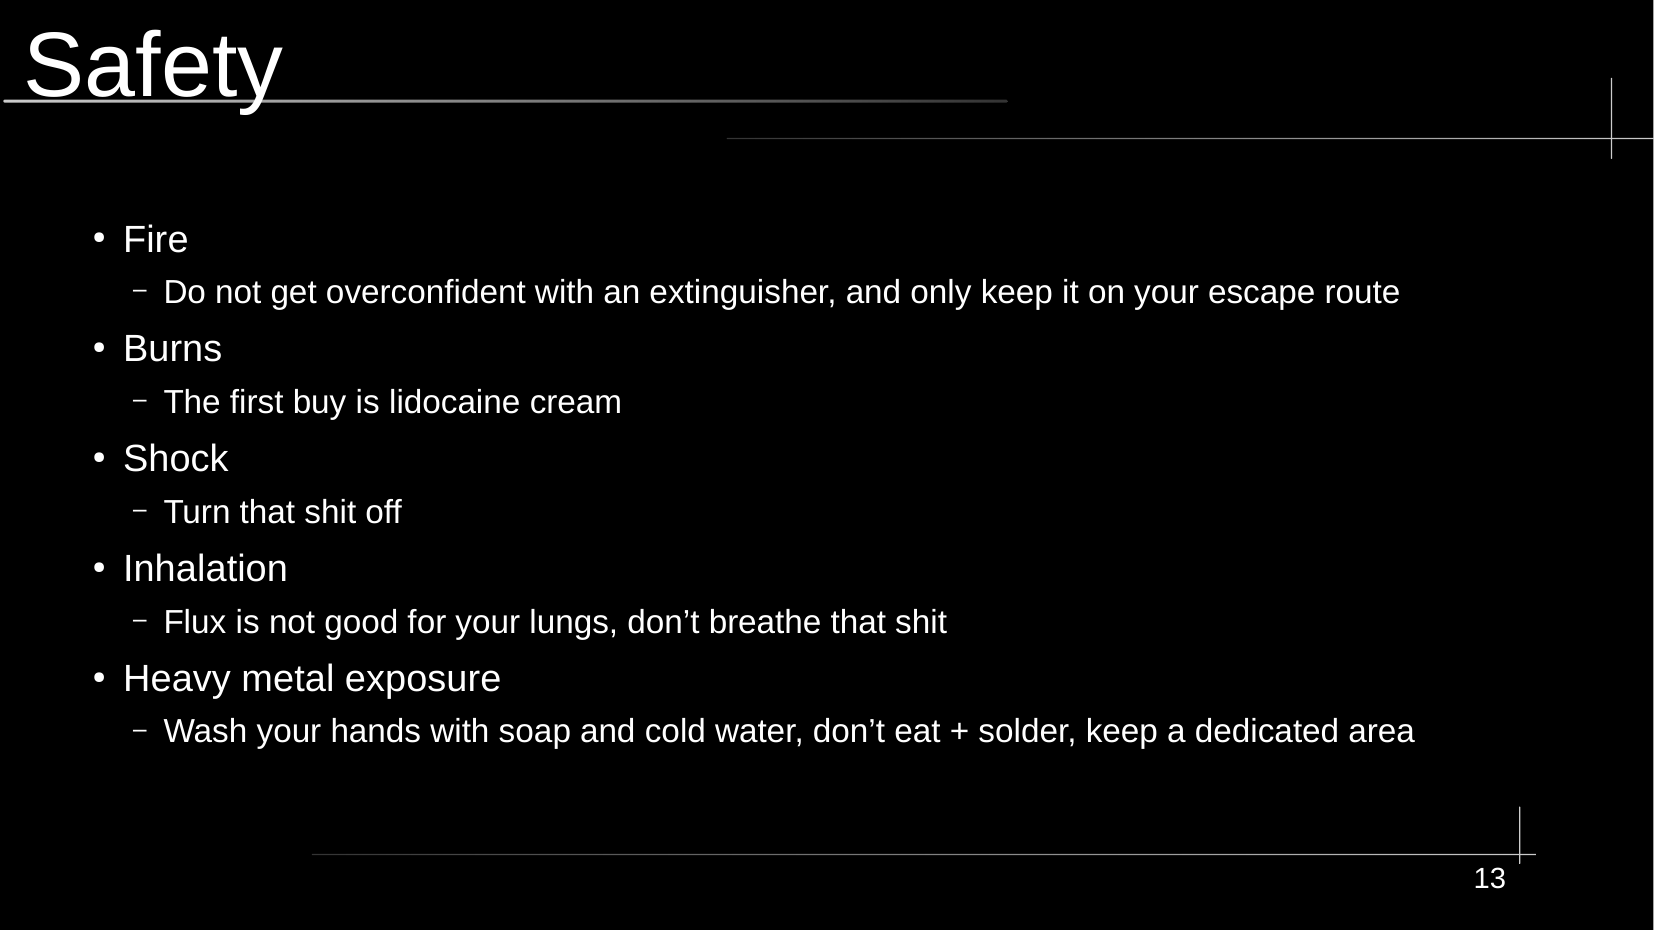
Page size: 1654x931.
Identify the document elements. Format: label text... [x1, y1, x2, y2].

list Fire Do not get overconfident with an extinguisher, and only keep it on your escape route Burns The first buy is lidocaine cream Shock Turn that shit off Inhalation Flux is not good for your lungs, don’t breathe that shit Heavy metal exposure Wash your hands with soap and cold water, don’t eat + solder, keep a dedicated area [82, 217, 1571, 758]
title Safety [23, 11, 1589, 119]
